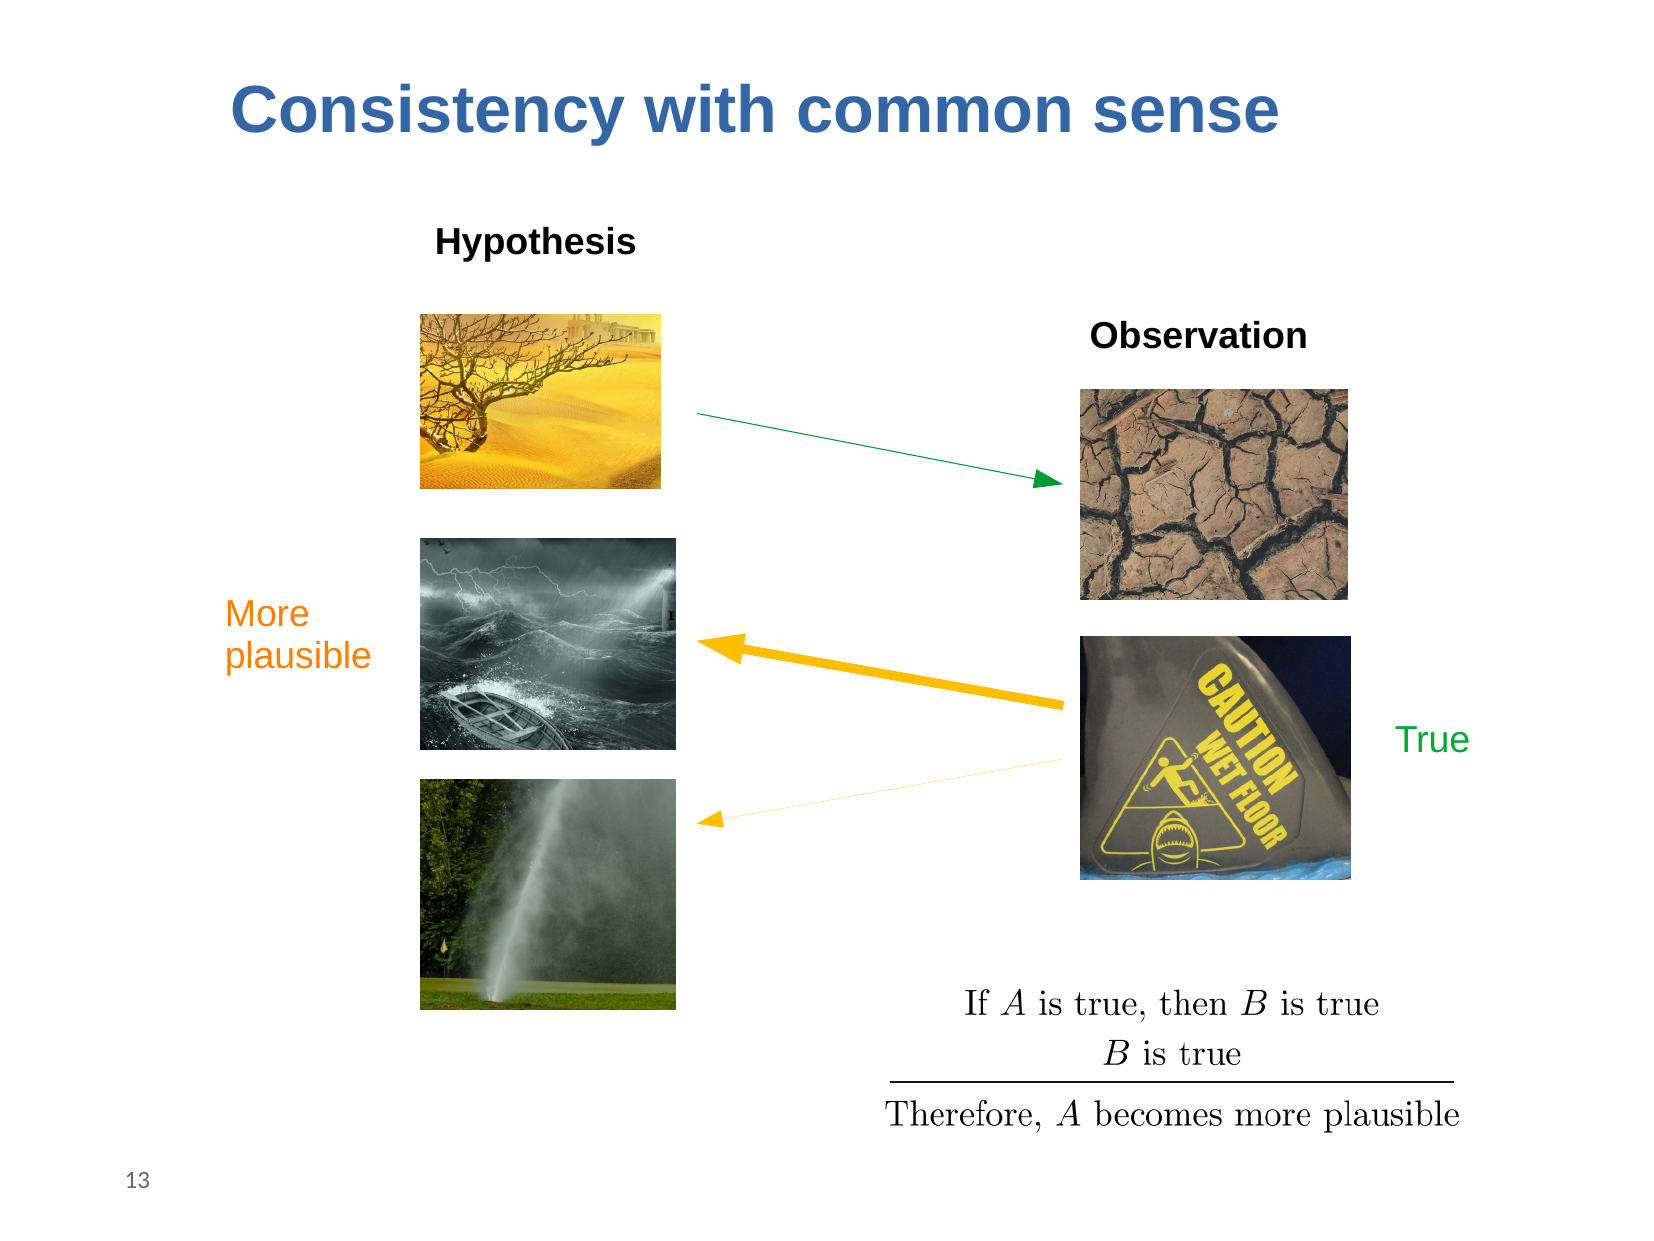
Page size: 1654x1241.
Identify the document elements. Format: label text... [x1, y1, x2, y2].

text_box More plausible [210, 585, 391, 691]
text_box Observation [1074, 307, 1324, 364]
picture [420, 538, 676, 751]
picture [1080, 389, 1348, 601]
text_box True [1380, 711, 1561, 811]
title Consistency with common sense [147, 5, 1365, 213]
picture [420, 779, 676, 1010]
picture [858, 974, 1471, 1141]
text_box Hypothesis [420, 212, 652, 270]
picture [420, 314, 661, 489]
picture [1080, 636, 1351, 880]
